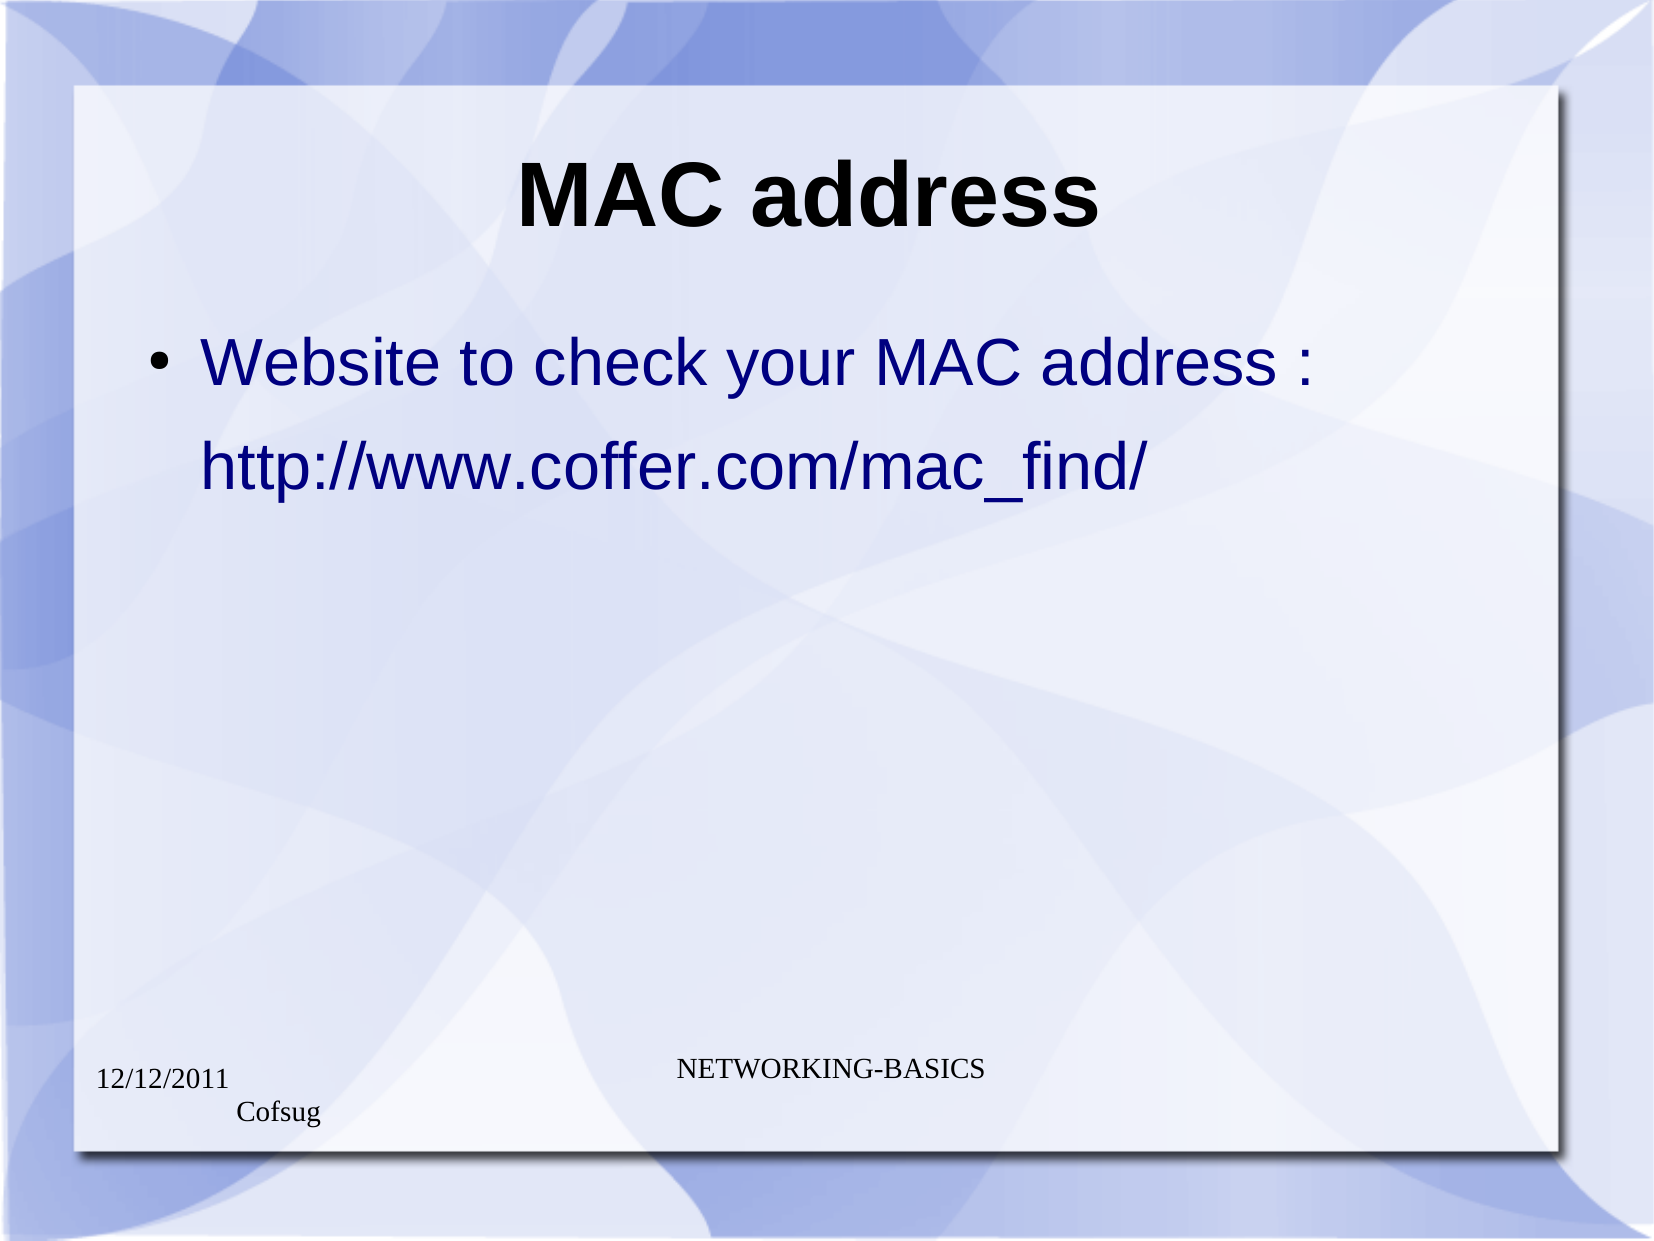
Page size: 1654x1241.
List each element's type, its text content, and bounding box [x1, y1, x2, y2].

picture [0, 0, 1654, 1241]
title MAC address [82, 90, 1536, 298]
list Website to check your MAC address : http://www.coffer.com/mac_find/ [129, 324, 1489, 1144]
